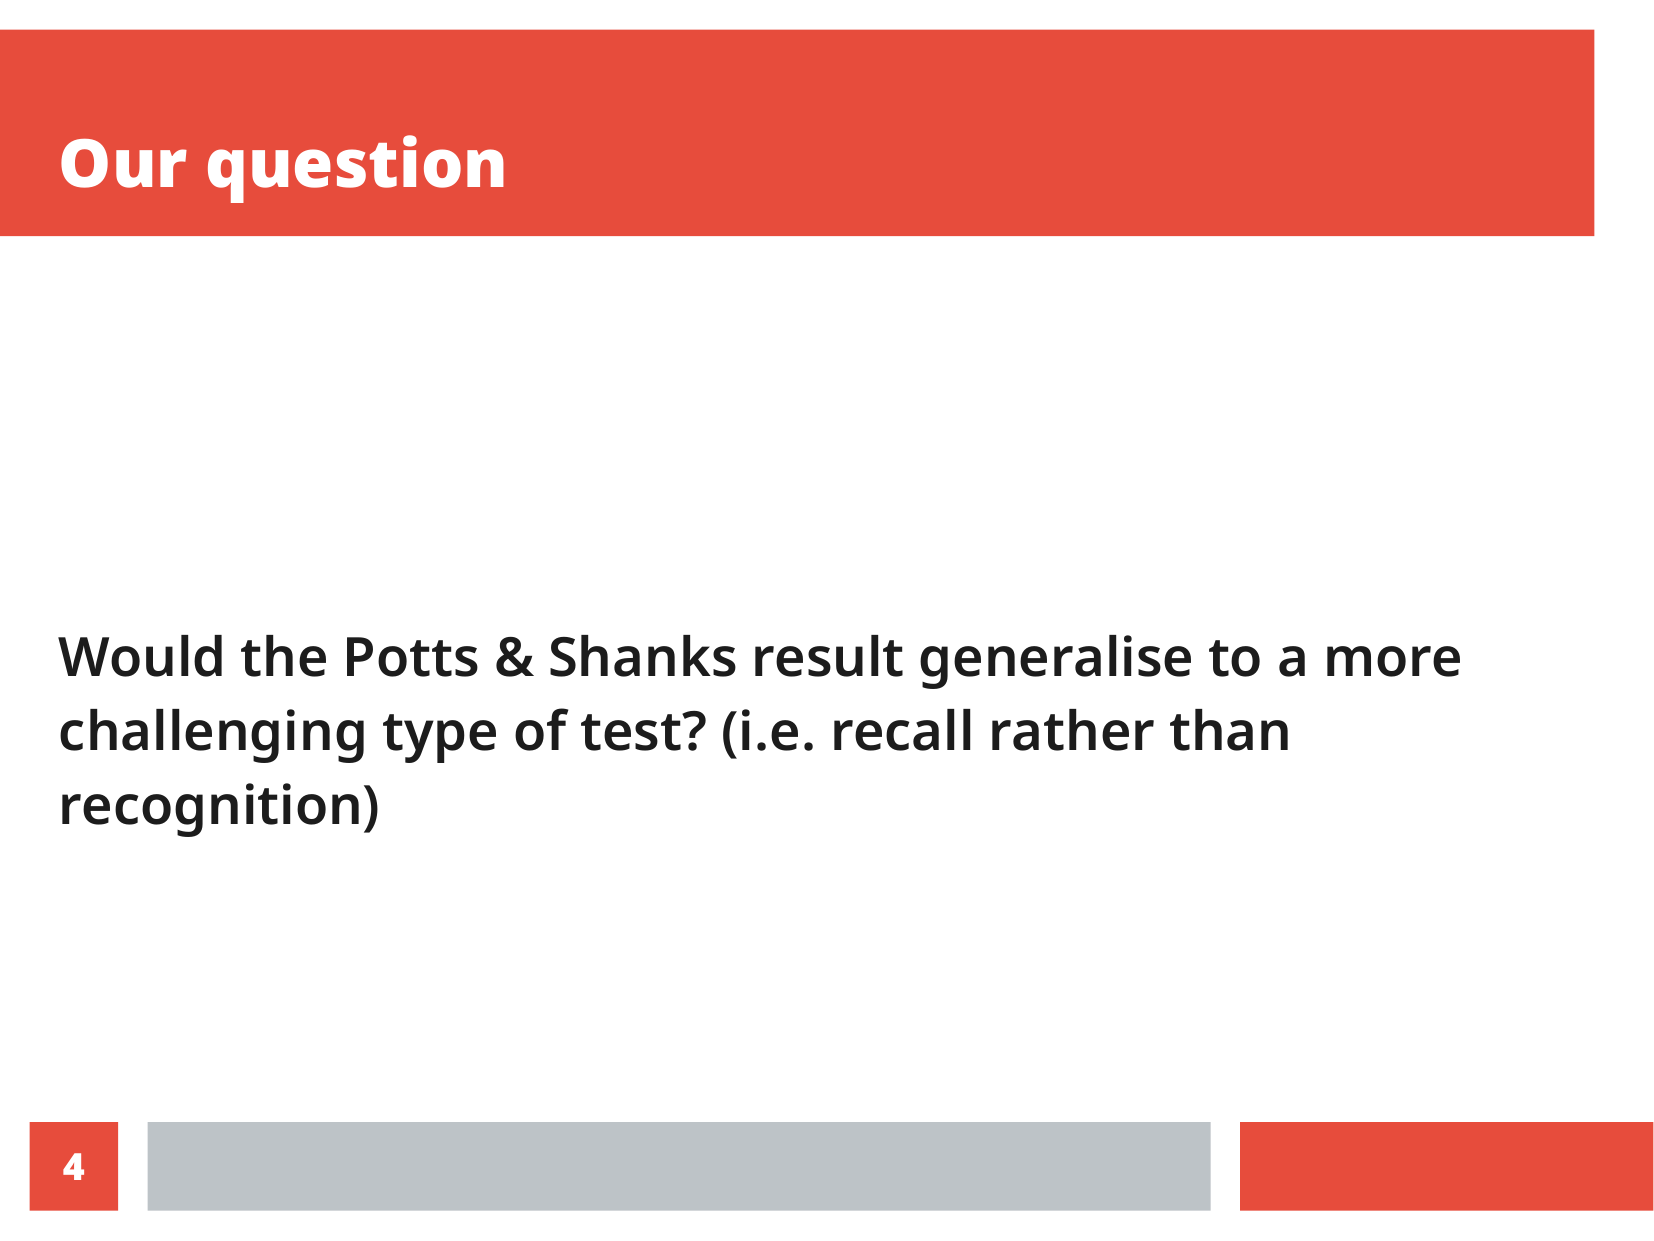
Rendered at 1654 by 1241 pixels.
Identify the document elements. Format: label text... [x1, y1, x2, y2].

title Our question [59, 59, 1595, 207]
list Would the Potts & Shanks result generalise to a more challenging type of test? (i.e. recall rather than recognition) [59, 324, 1565, 1093]
